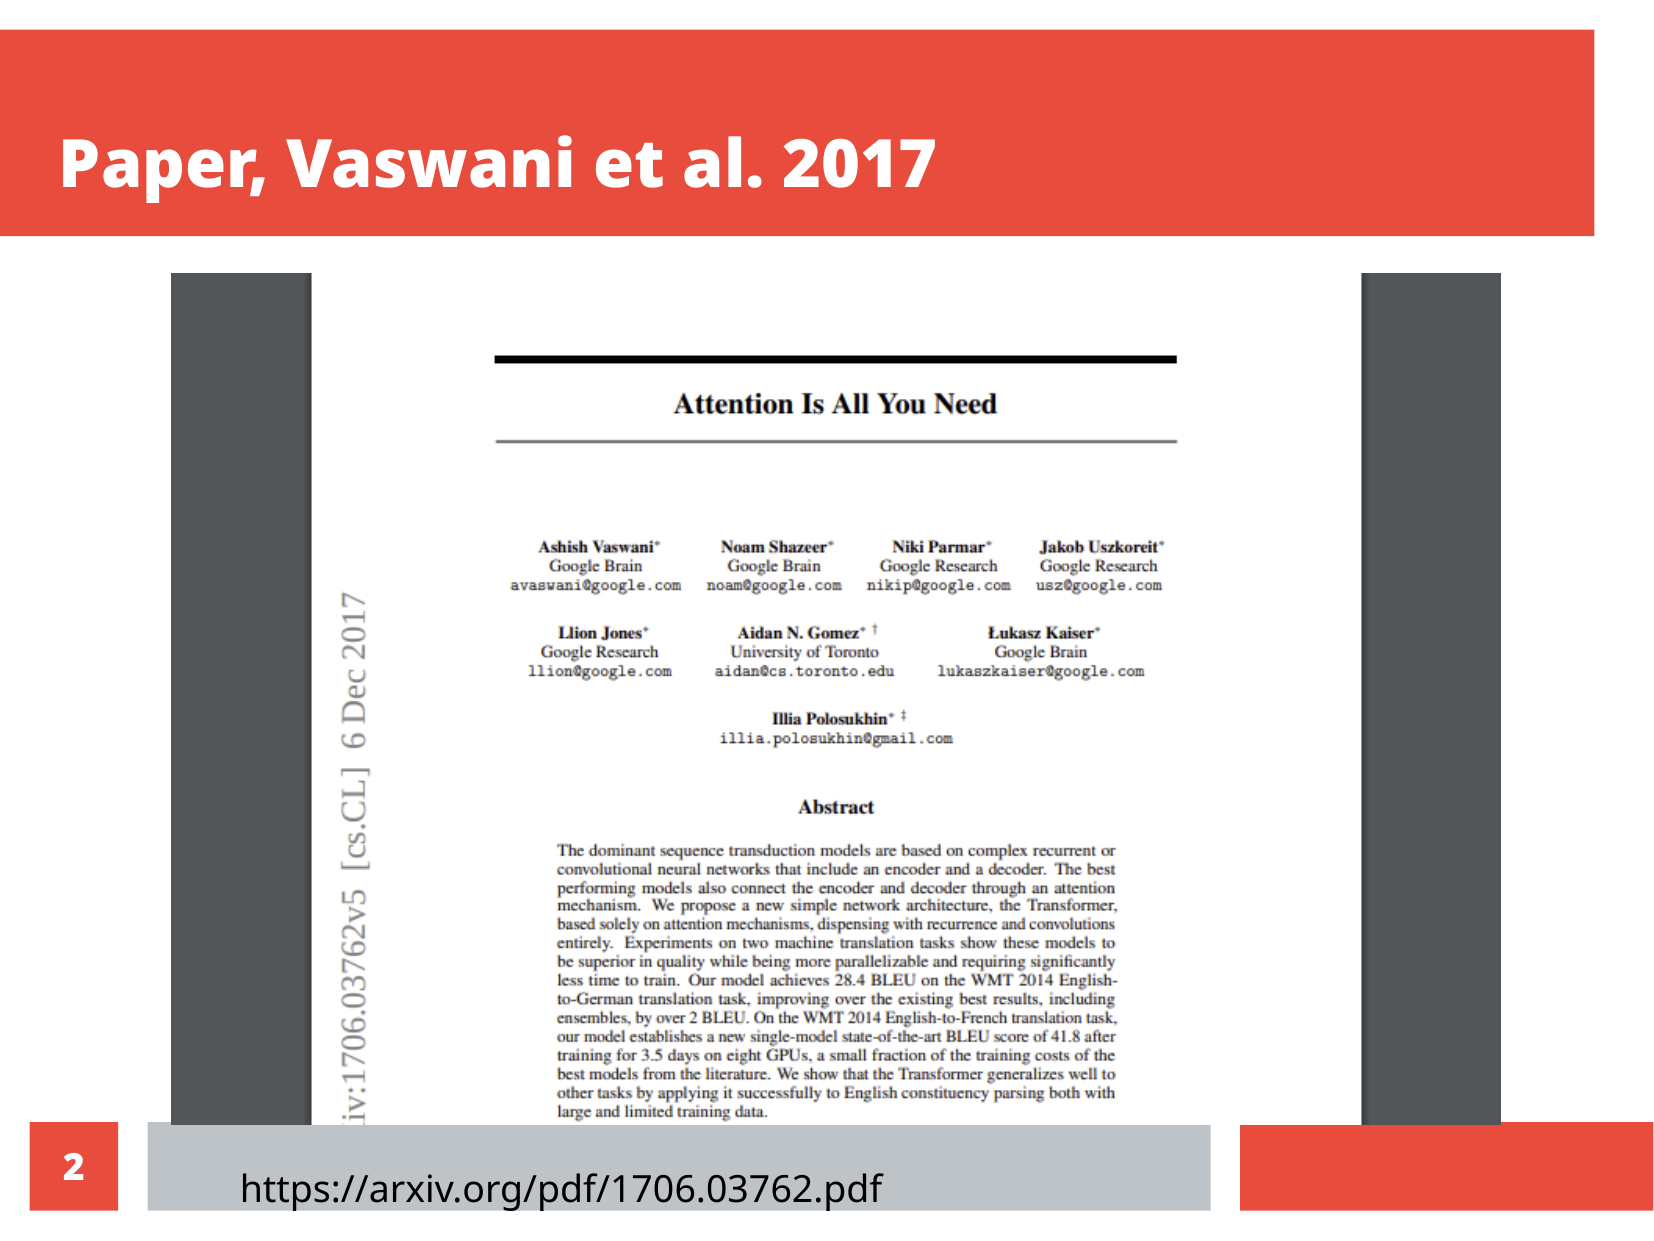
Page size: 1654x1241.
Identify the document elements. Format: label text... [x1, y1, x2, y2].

text_box https://arxiv.org/pdf/1706.03762.pdf [225, 1155, 1261, 1214]
picture [171, 273, 1501, 1126]
title Paper, Vaswani et al. 2017 [59, 59, 1595, 207]
